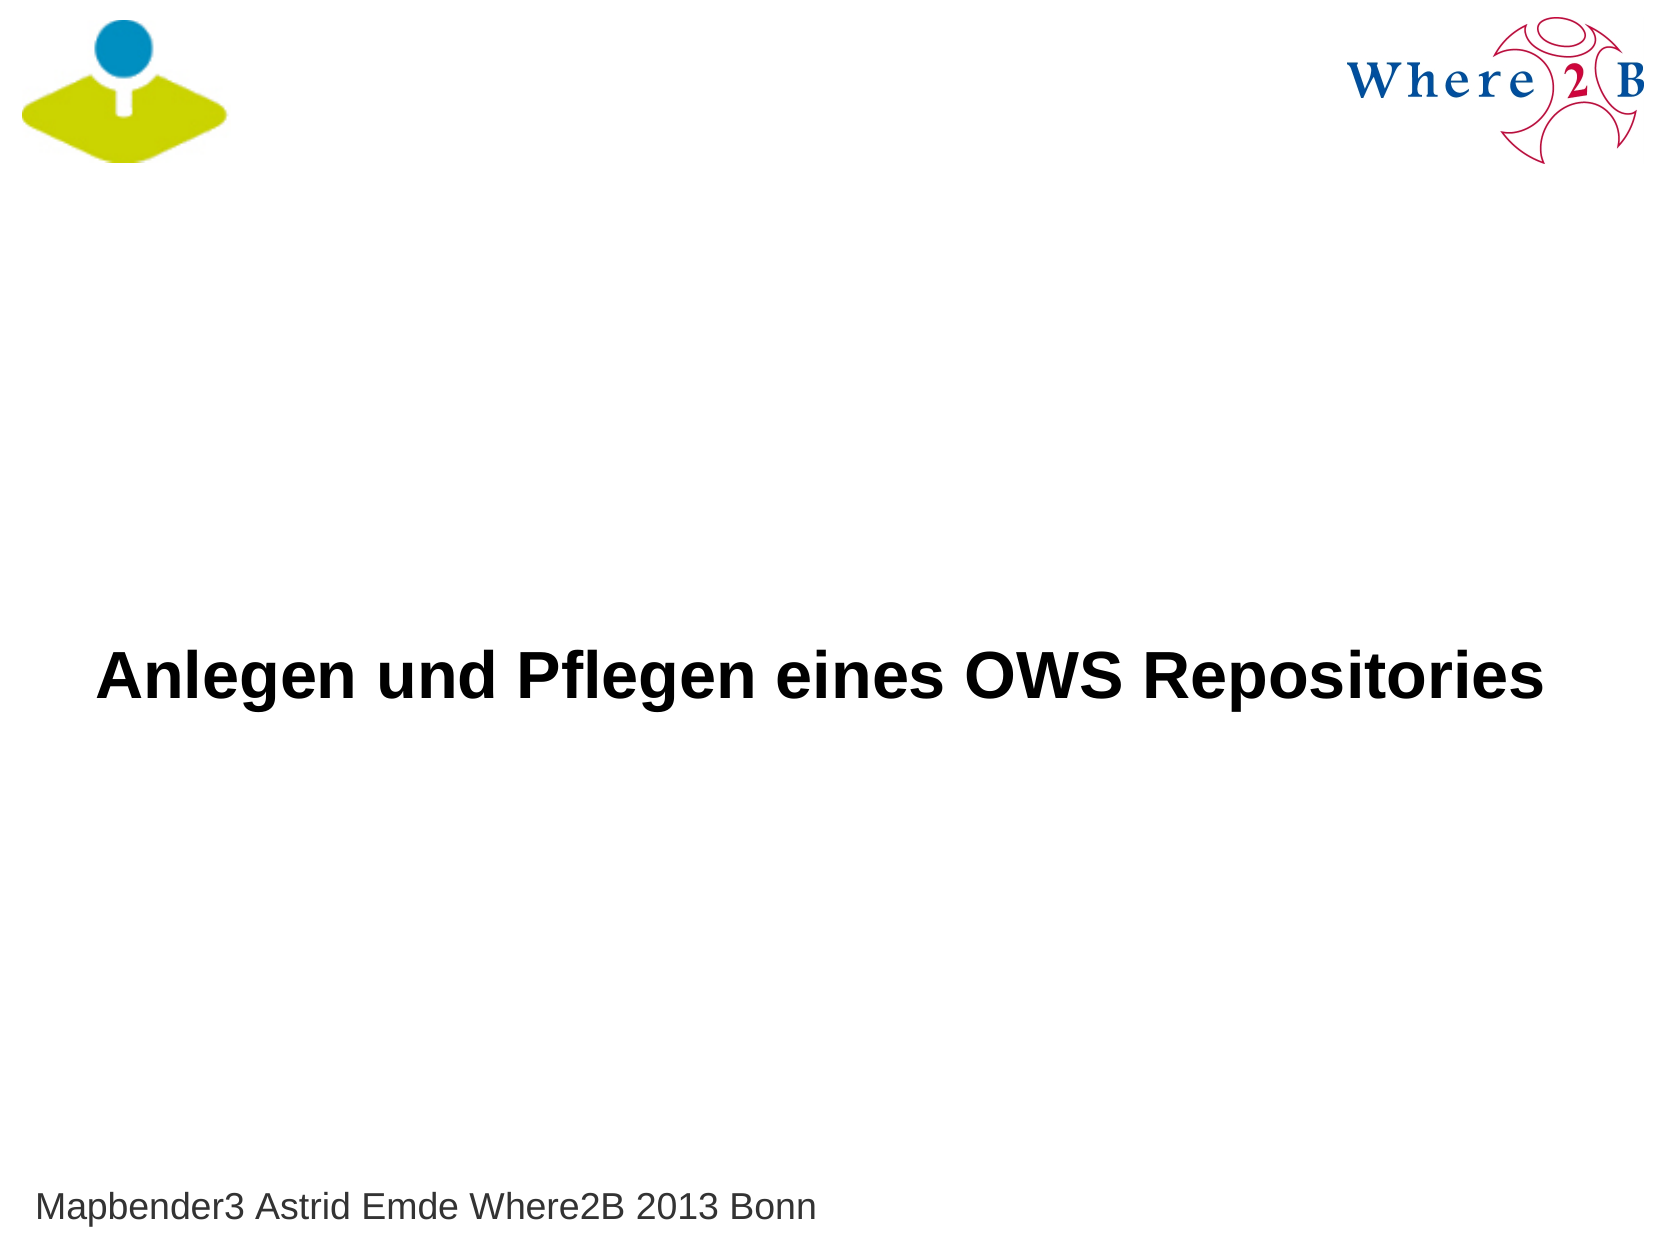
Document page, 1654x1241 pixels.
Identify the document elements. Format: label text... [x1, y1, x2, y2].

subtitle Anlegen und Pflegen eines OWS Repositories [76, 177, 1565, 1173]
picture [1347, 17, 1644, 164]
picture [22, 20, 231, 163]
